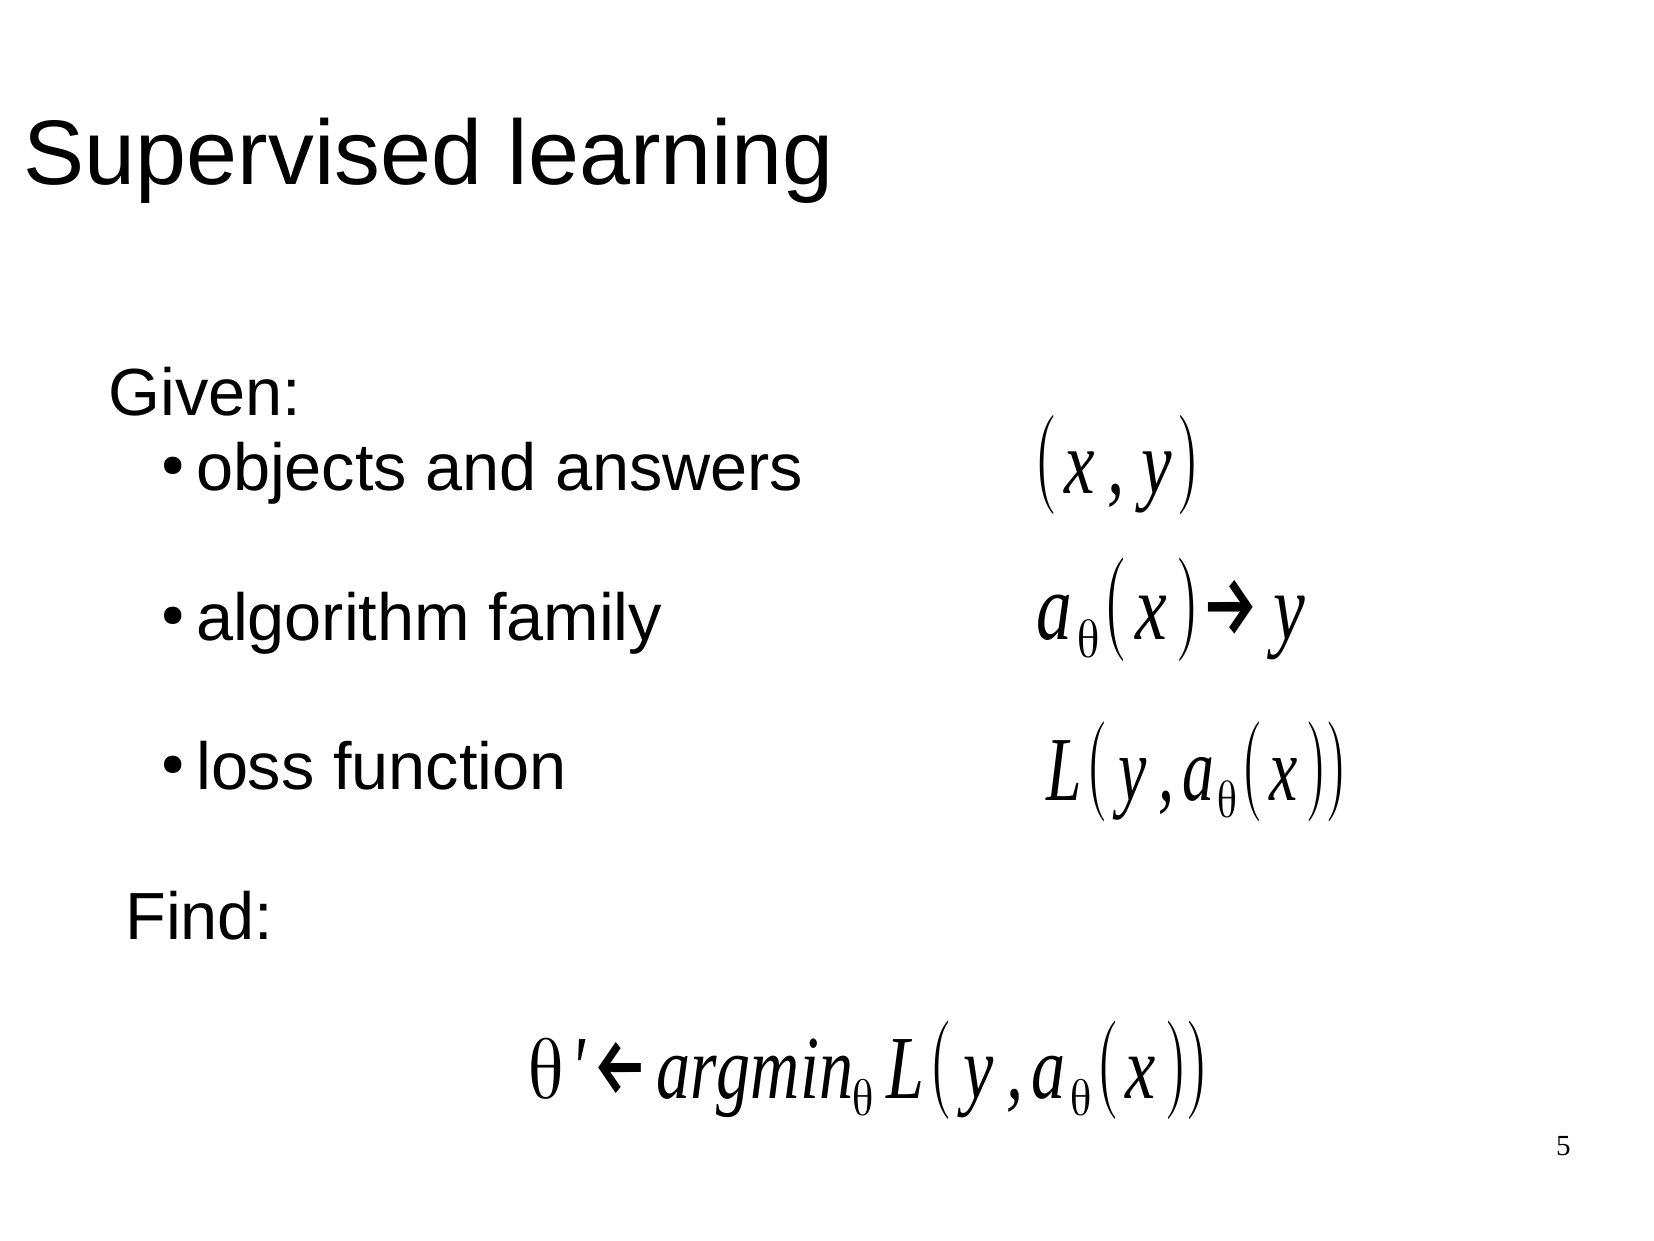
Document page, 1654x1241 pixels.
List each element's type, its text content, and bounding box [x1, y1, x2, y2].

chart [1026, 714, 1364, 825]
chart [1017, 408, 1217, 518]
text_box Given: objects and answers algorithm family loss function Find: [90, 355, 1456, 1029]
chart [1018, 551, 1326, 666]
chart [510, 1014, 1226, 1123]
title Supervised learning [23, 49, 1512, 257]
